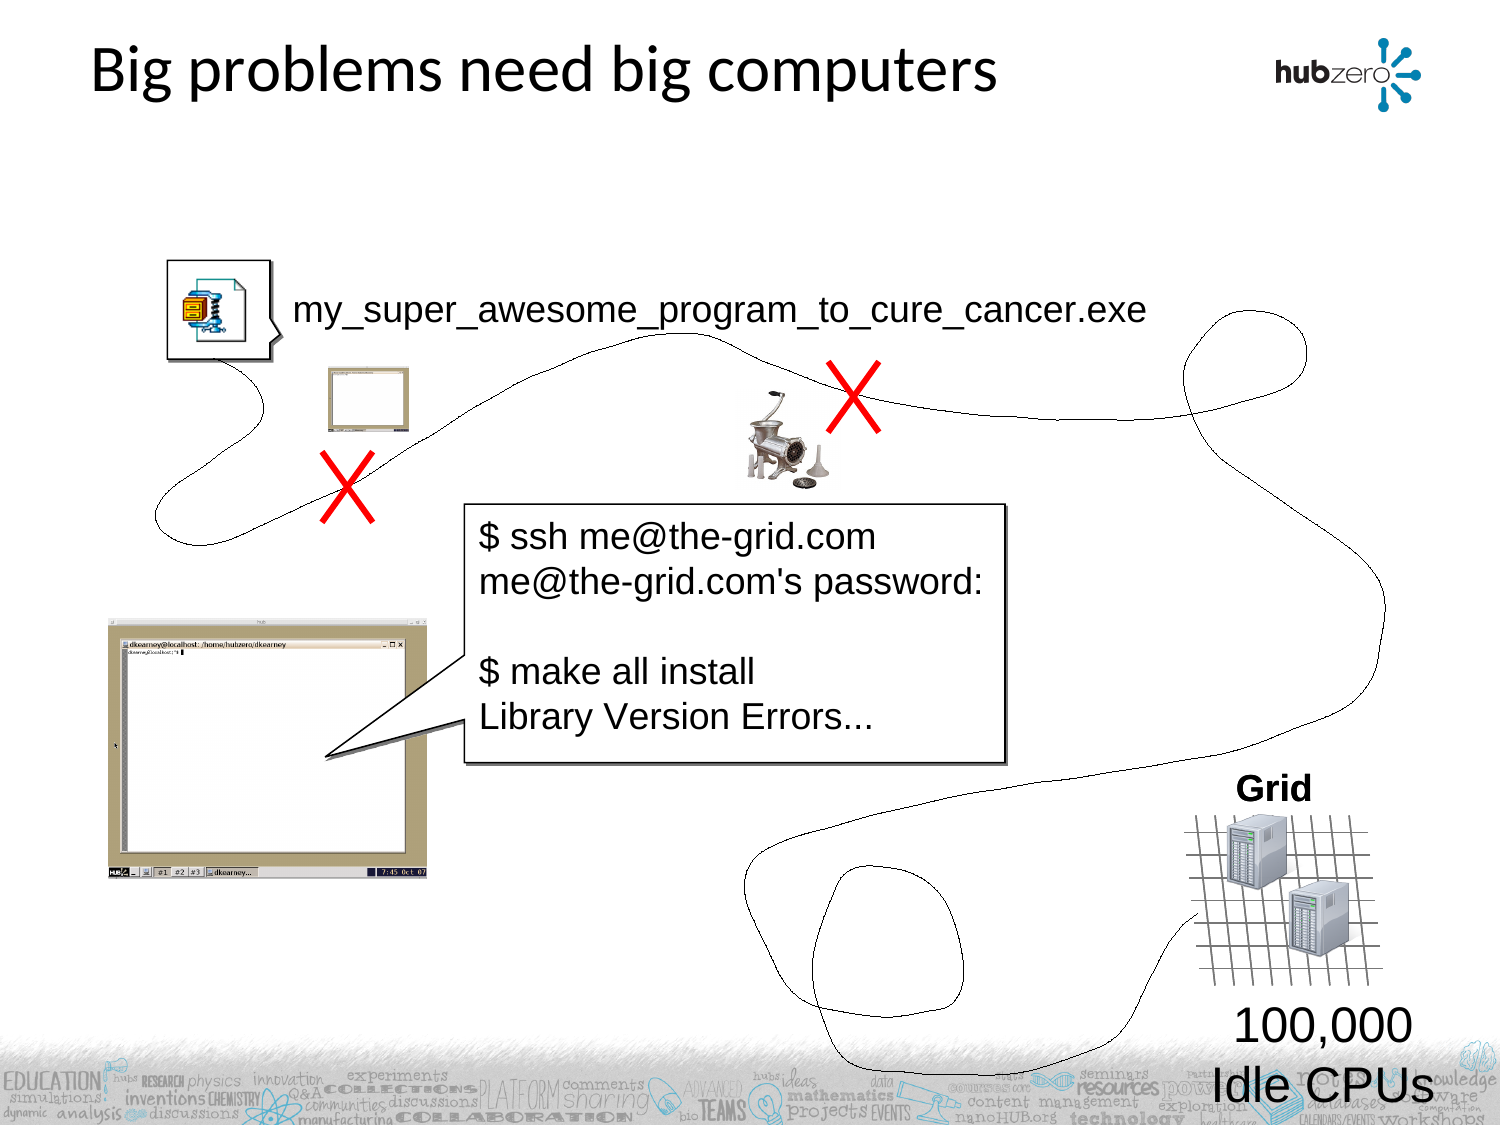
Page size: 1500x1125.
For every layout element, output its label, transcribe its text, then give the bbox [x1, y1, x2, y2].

picture [735, 389, 841, 490]
text_box [167, 260, 277, 360]
text_box $ ssh me@the-grid.com me@the-grid.com's password: $ make all install Library Version Errors... [325, 504, 1006, 763]
title Big problems need big computers [75, 12, 1249, 118]
text_box Grid [1221, 756, 1328, 817]
text_box my_super_awesome_program_to_cure_cancer.exe [277, 277, 1160, 338]
picture [1215, 811, 1373, 960]
picture [1272, 35, 1424, 115]
text_box 100,000 Idle CPUs [1195, 985, 1451, 1121]
picture [108, 618, 427, 879]
picture [0, 1034, 1500, 1125]
picture [328, 366, 409, 432]
picture [175, 271, 253, 350]
